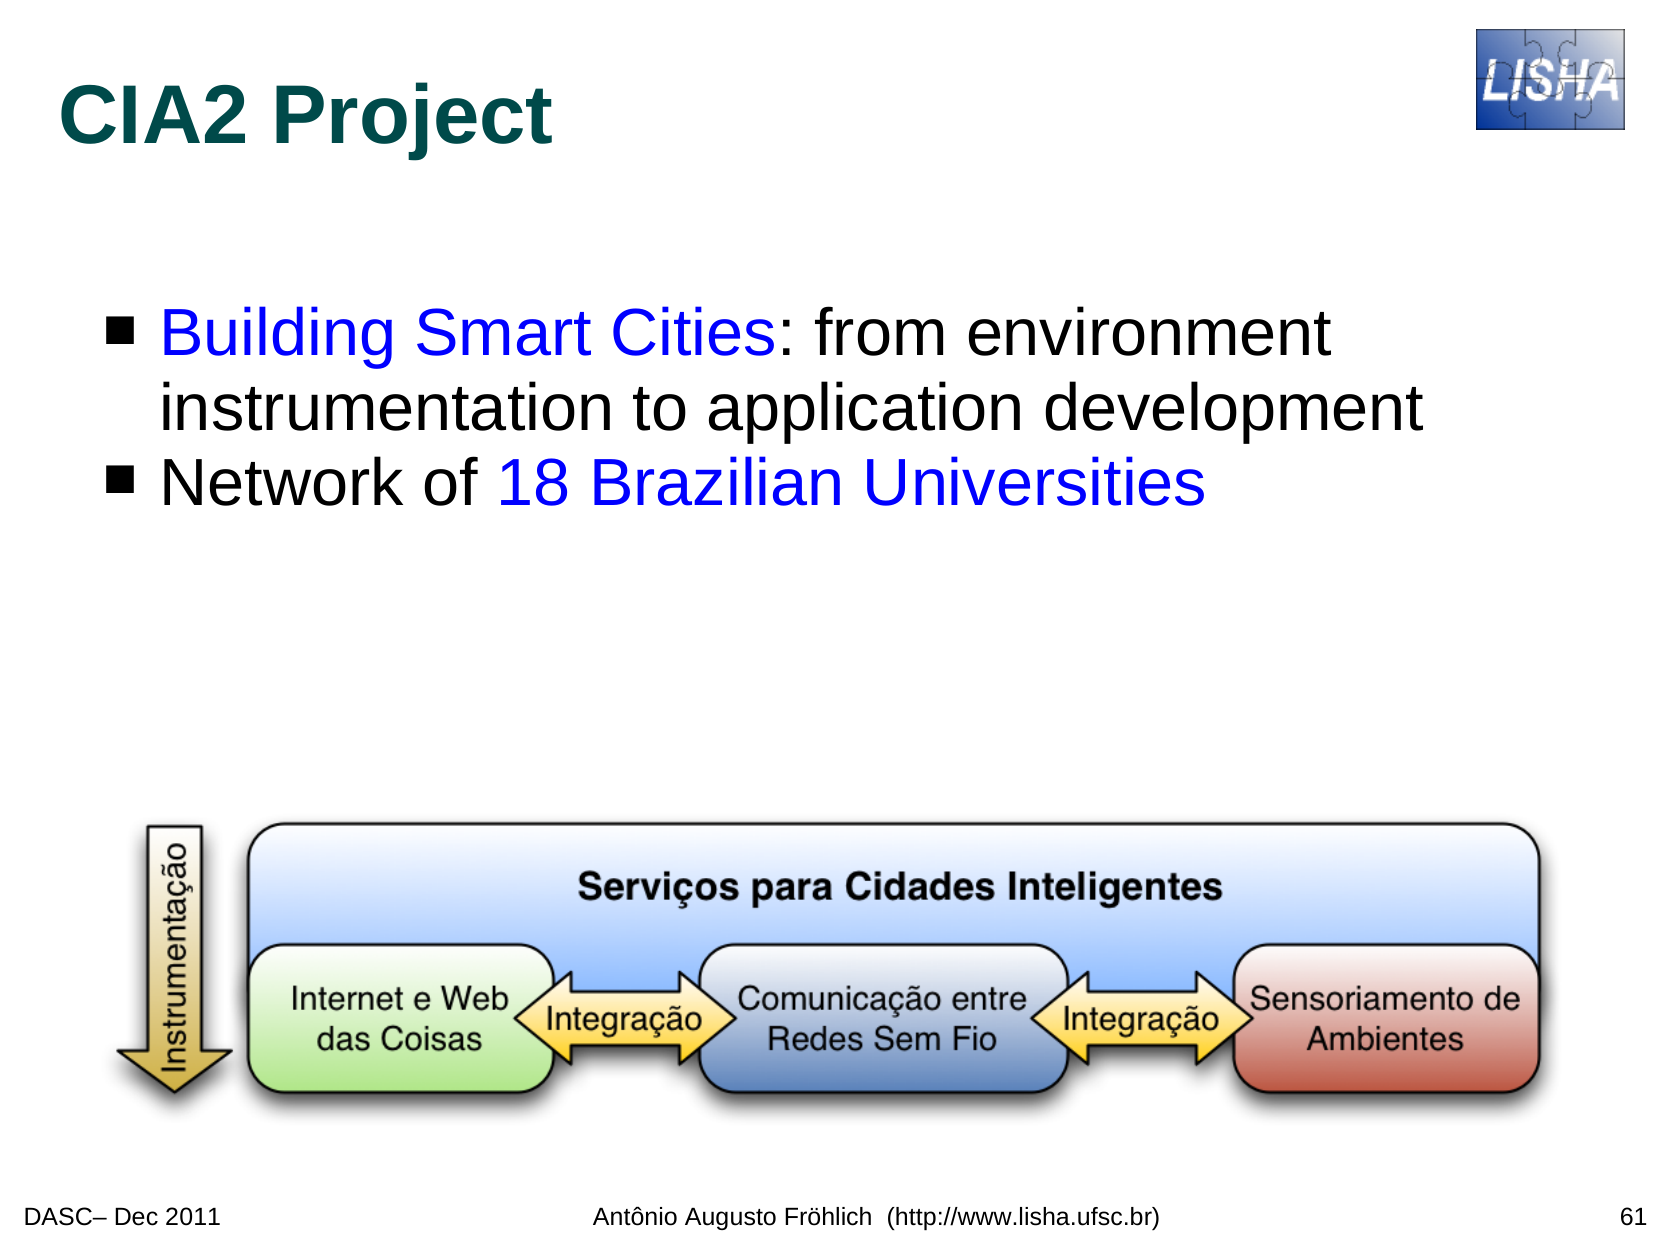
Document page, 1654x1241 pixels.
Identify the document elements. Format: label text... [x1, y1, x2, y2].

picture [59, 757, 1595, 1181]
picture [1476, 29, 1625, 130]
list Building Smart Cities: from environment instrumentation to application development Network of 18 Brazilian Universities [59, 295, 1595, 718]
title CIA2 Project [58, 11, 1463, 219]
